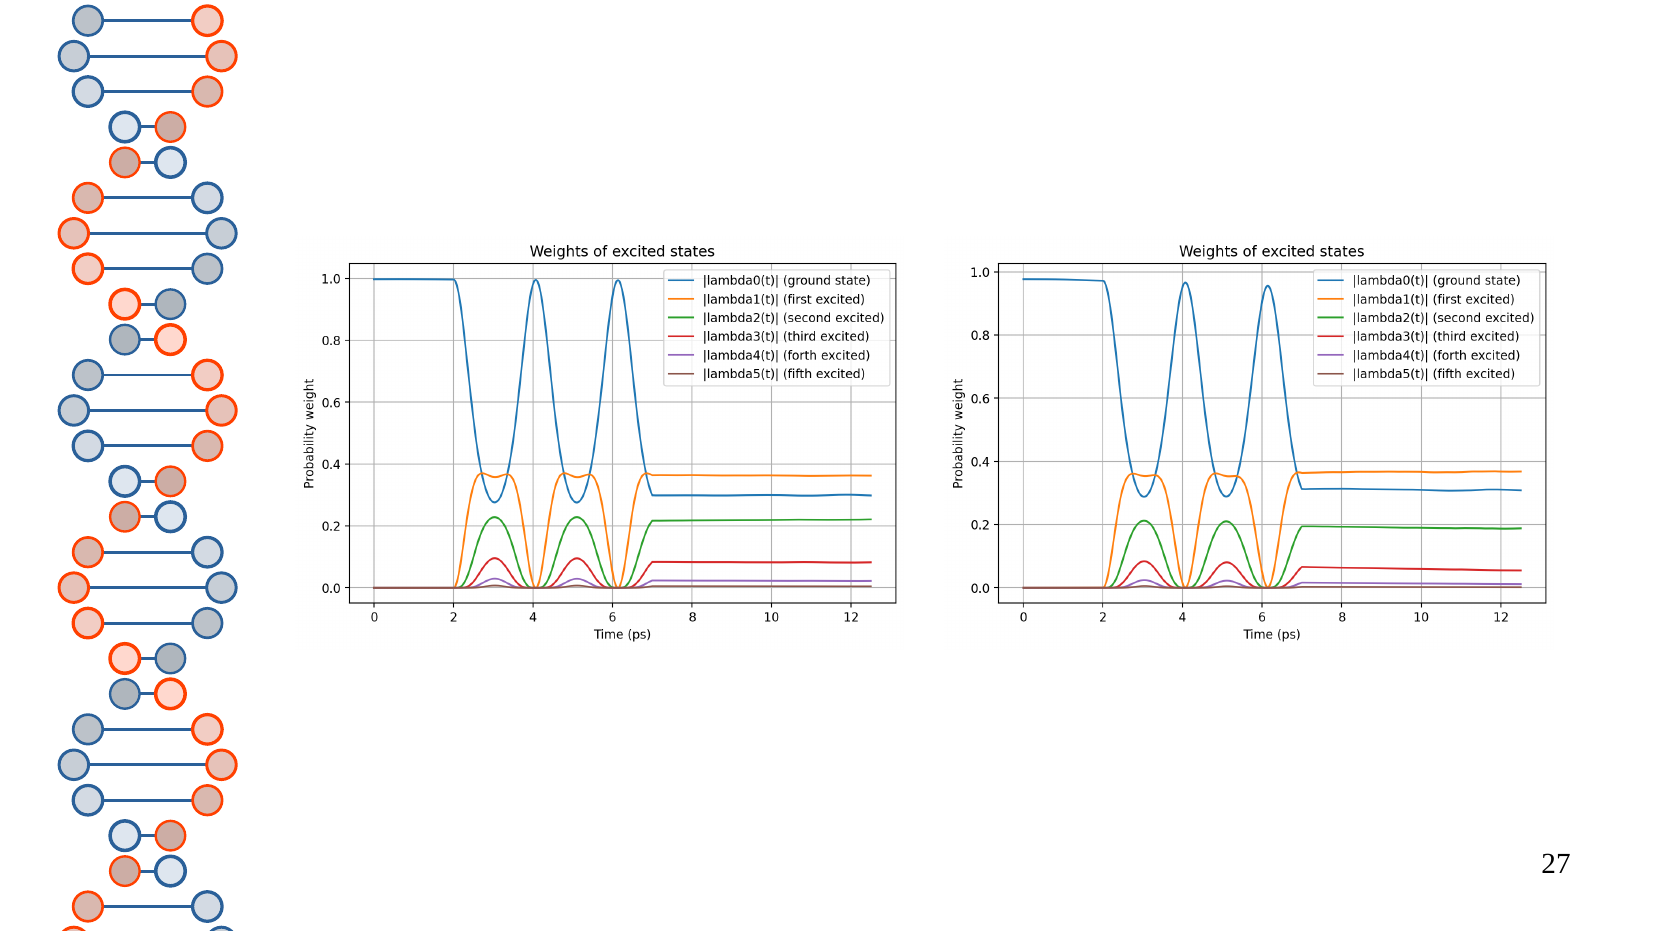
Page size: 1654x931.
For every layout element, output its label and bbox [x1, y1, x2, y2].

picture [944, 236, 1554, 650]
picture [295, 236, 904, 650]
